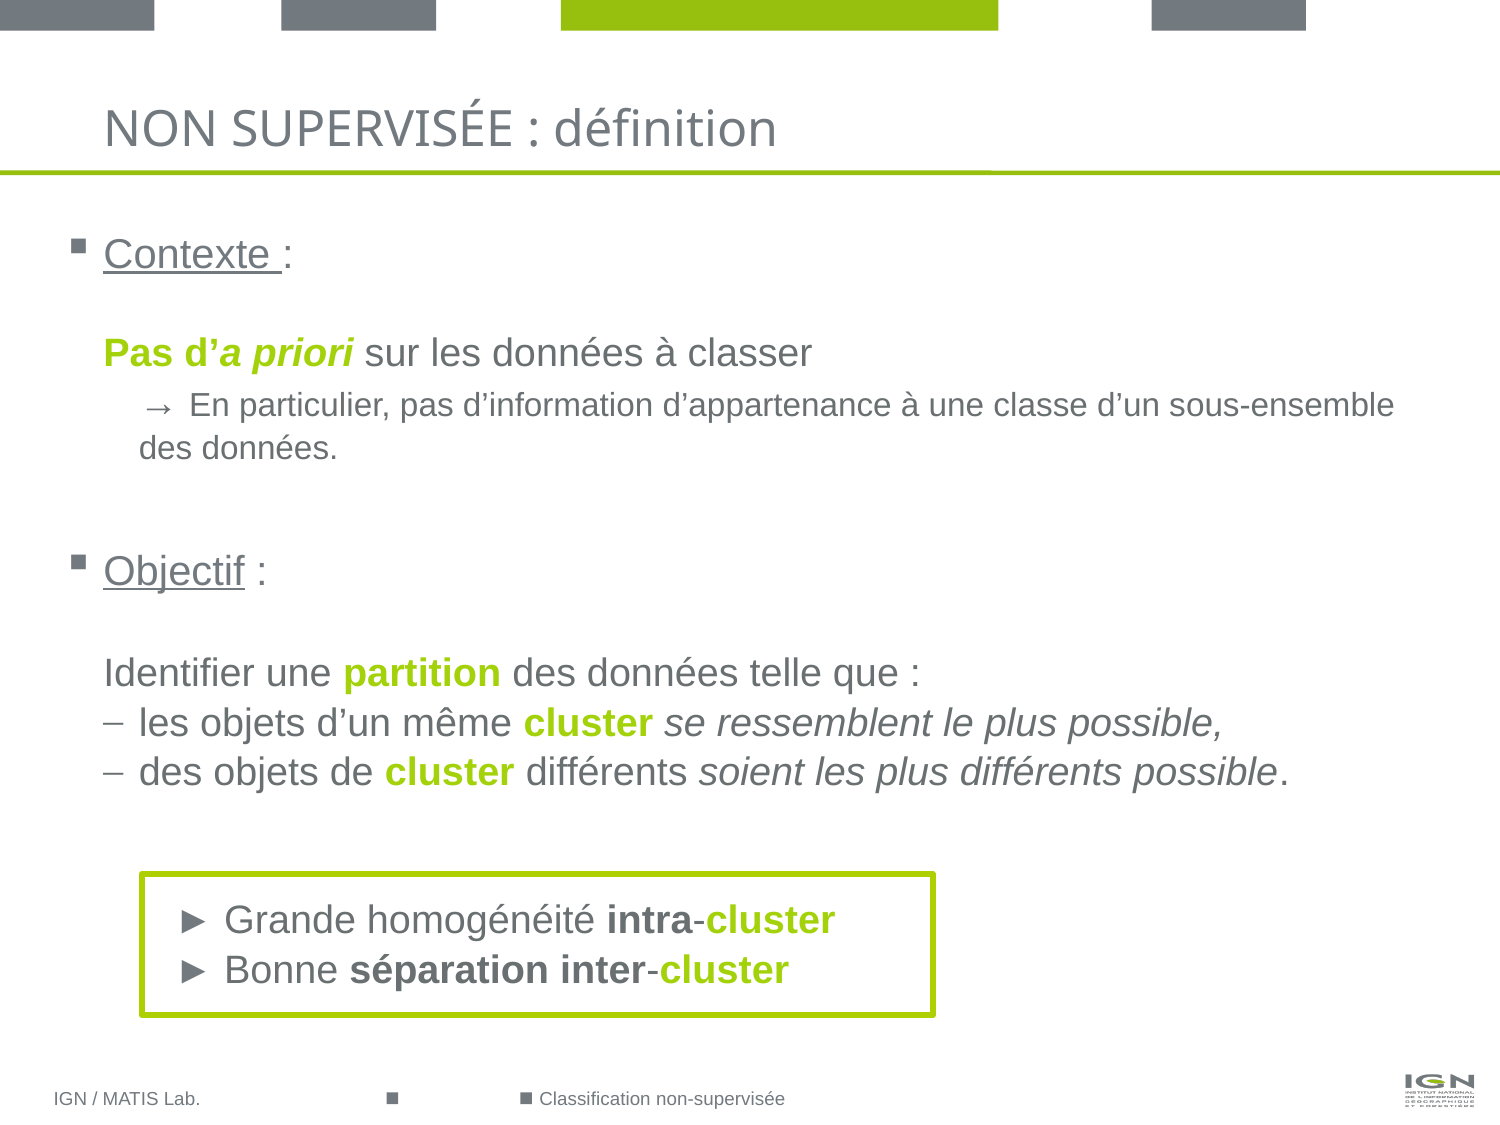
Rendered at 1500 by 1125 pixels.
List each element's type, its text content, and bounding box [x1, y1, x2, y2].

picture [1404, 1074, 1475, 1108]
text_box Contexte : Pas d’a priori sur les données à classer → En particulier, pas d’information d’appartenance à une classe d’un sous-ensemble des données. [53, 219, 1425, 449]
text_box NON SUPERVISÉE : définition [53, 80, 1425, 173]
text_box Objectif : Identifier une partition des données telle que : les objets d’un même cluster se ressemblent le plus possible, des objets de cluster différents soient les plus différents possible. ► Grande homogénéité intra-cluster ► Bonne séparation inter-cluster [53, 536, 1425, 765]
text_box IGN / MATIS Lab. [39, 1067, 360, 1125]
text_box Classification non-supervisée [524, 1067, 875, 1125]
